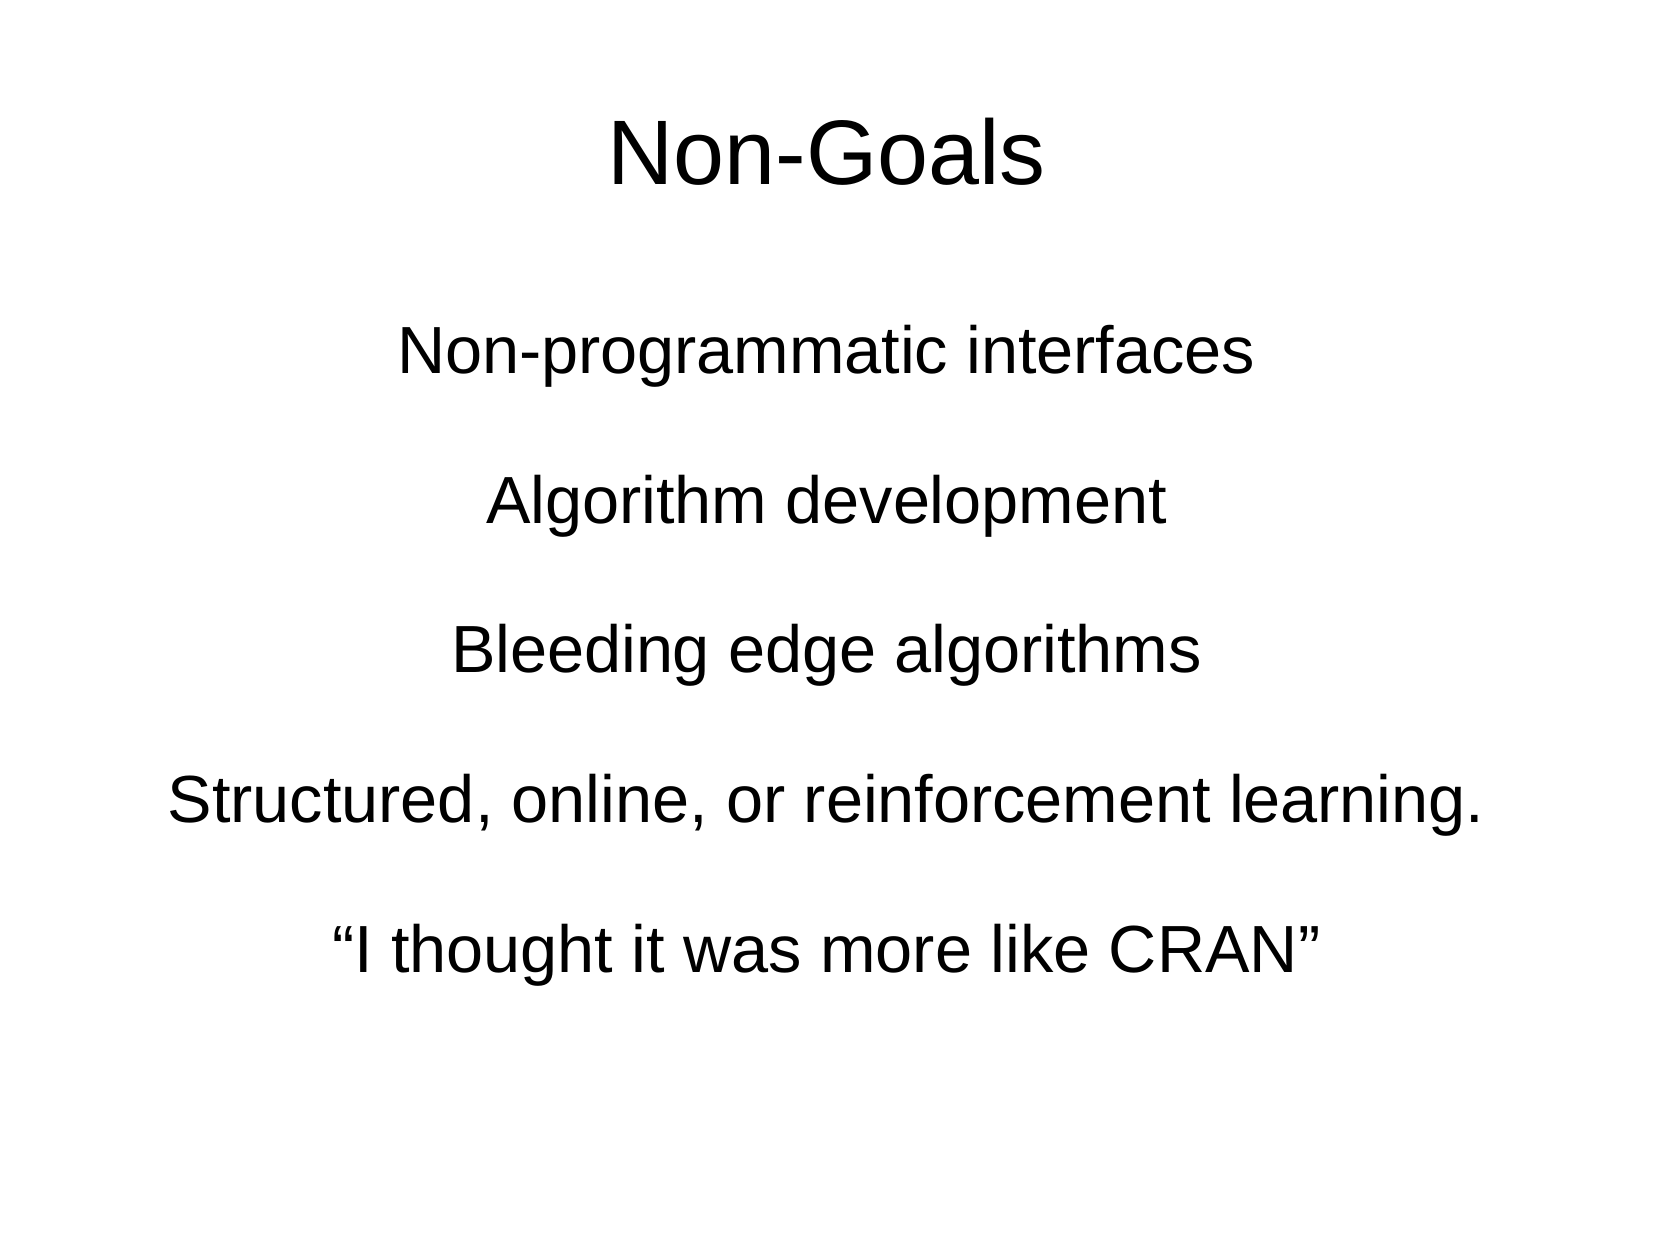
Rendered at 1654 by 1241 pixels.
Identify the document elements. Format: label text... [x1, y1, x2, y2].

subtitle Non-programmatic interfaces Algorithm development Bleeding edge algorithms Structured, online, or reinforcement learning. “I thought it was more like CRAN” [82, 290, 1571, 1010]
title Non-Goals [82, 49, 1571, 257]
